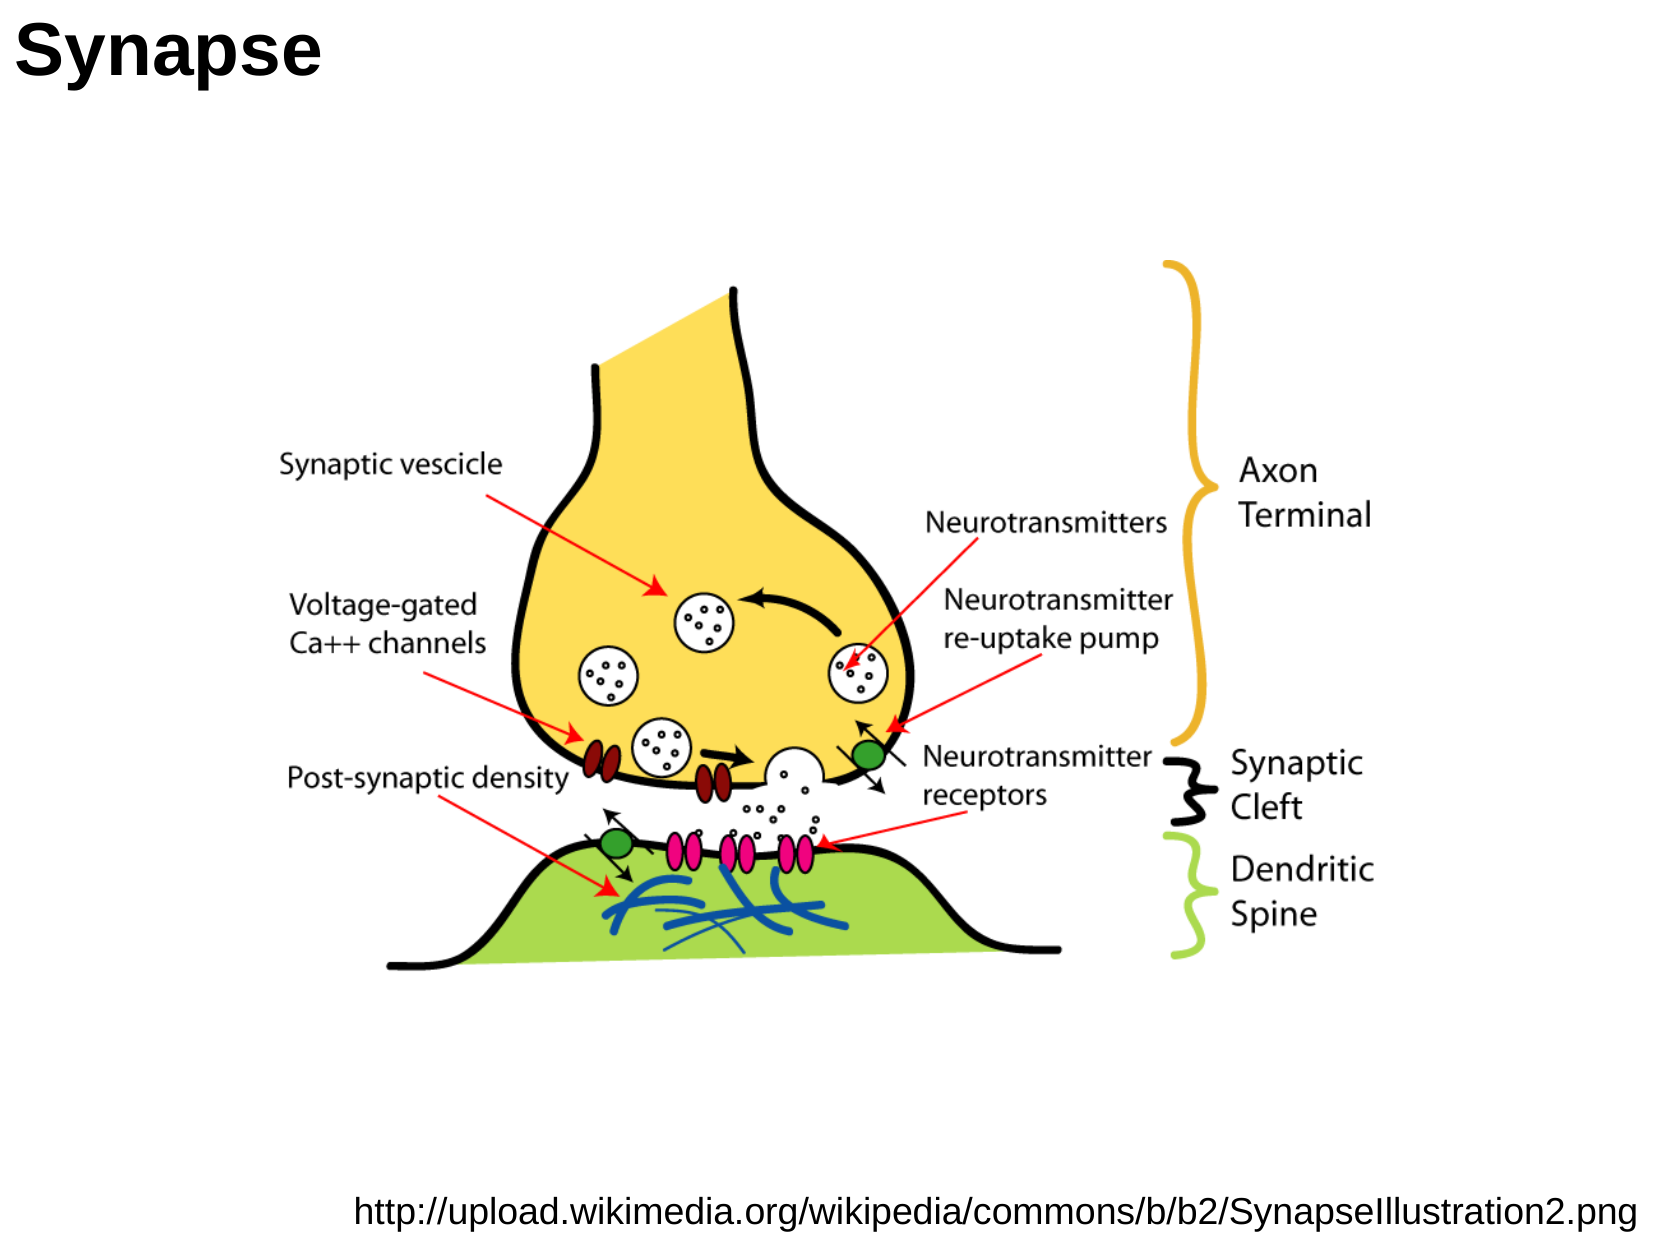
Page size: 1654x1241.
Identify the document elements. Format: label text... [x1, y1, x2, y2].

picture [279, 260, 1375, 980]
text_box Synapse [0, 0, 339, 99]
text_box http://upload.wikimedia.org/wikipedia/commons/b/b2/SynapseIllustration2.png [338, 1183, 1654, 1241]
